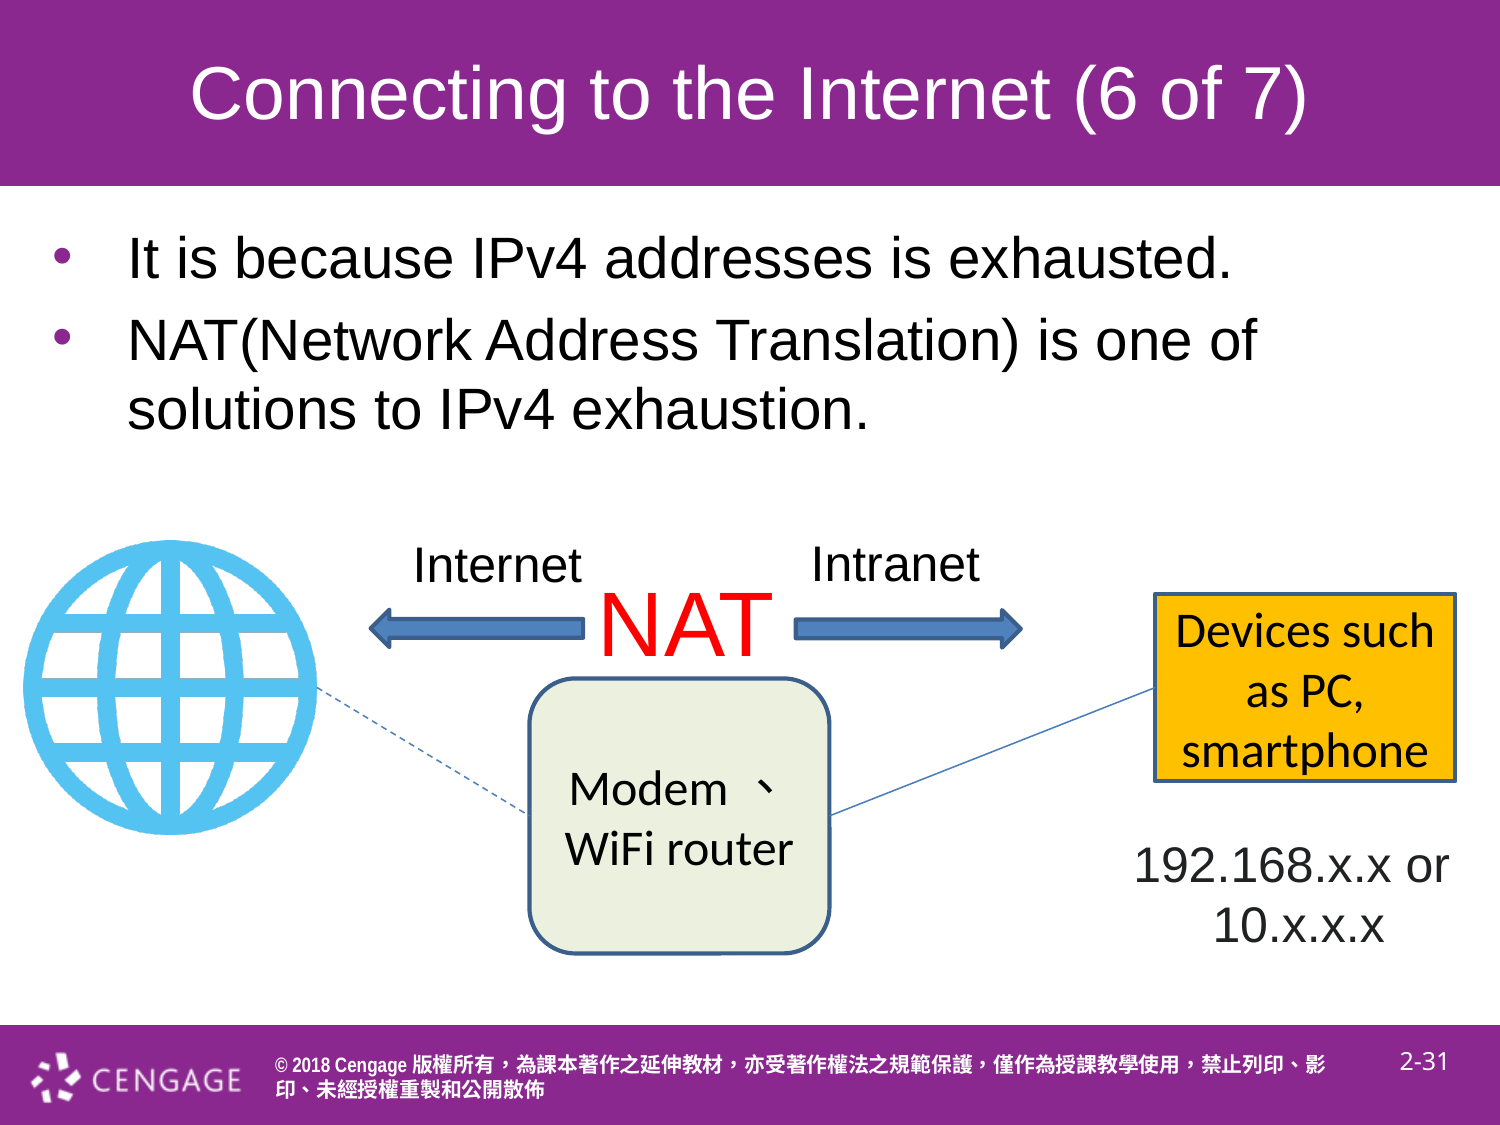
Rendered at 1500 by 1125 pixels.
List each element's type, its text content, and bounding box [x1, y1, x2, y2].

text_box [370, 609, 583, 648]
text_box Internet [398, 524, 598, 600]
picture [23, 540, 317, 835]
text_box Intranet [795, 523, 996, 599]
title Connecting to the Internet (6 of 7) [7, 4, 1493, 175]
text_box Devices such as PC, smartphone [1155, 593, 1456, 782]
text_box NAT [583, 557, 790, 682]
text_box 192.168.x.x or 10.x.x.x [1118, 824, 1480, 960]
text_box Modem、 WiFi router [529, 678, 830, 954]
list It is because IPv4 addresses is exhausted. NAT(Network Address Translation) is one of solutions to IPv4 exhaustion. [37, 212, 1475, 1005]
picture [21, 1043, 246, 1111]
text_box [795, 610, 1021, 648]
